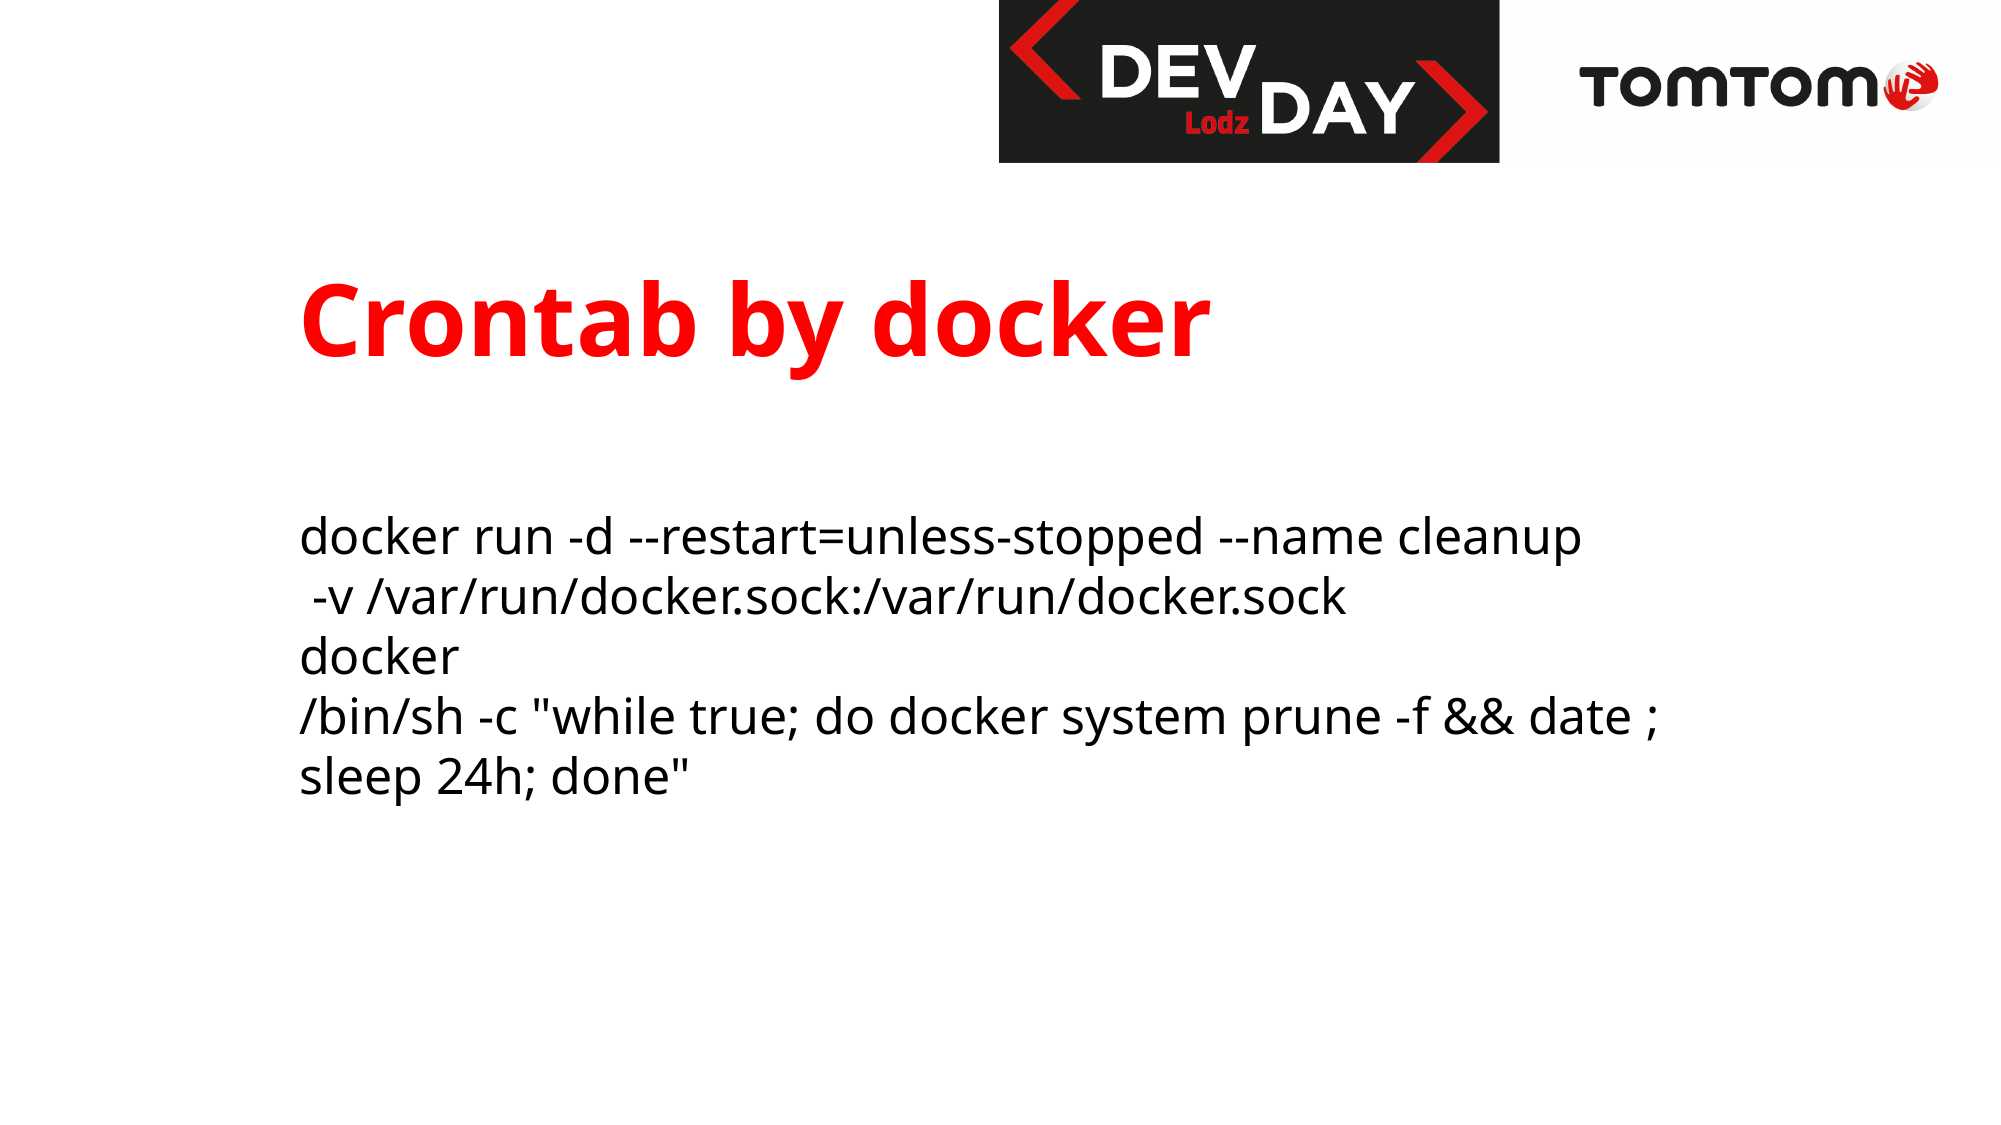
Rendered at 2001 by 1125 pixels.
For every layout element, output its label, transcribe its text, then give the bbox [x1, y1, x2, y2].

text_box docker run -d --restart=unless-stopped --name cleanup -v /var/run/docker.sock:/var/run/docker.sock docker /bin/sh -c "while true; do docker system prune -f && date ; sleep 24h; done" [284, 437, 1718, 857]
text_box Crontab by docker [283, 249, 1717, 385]
picture [999, 0, 2000, 164]
